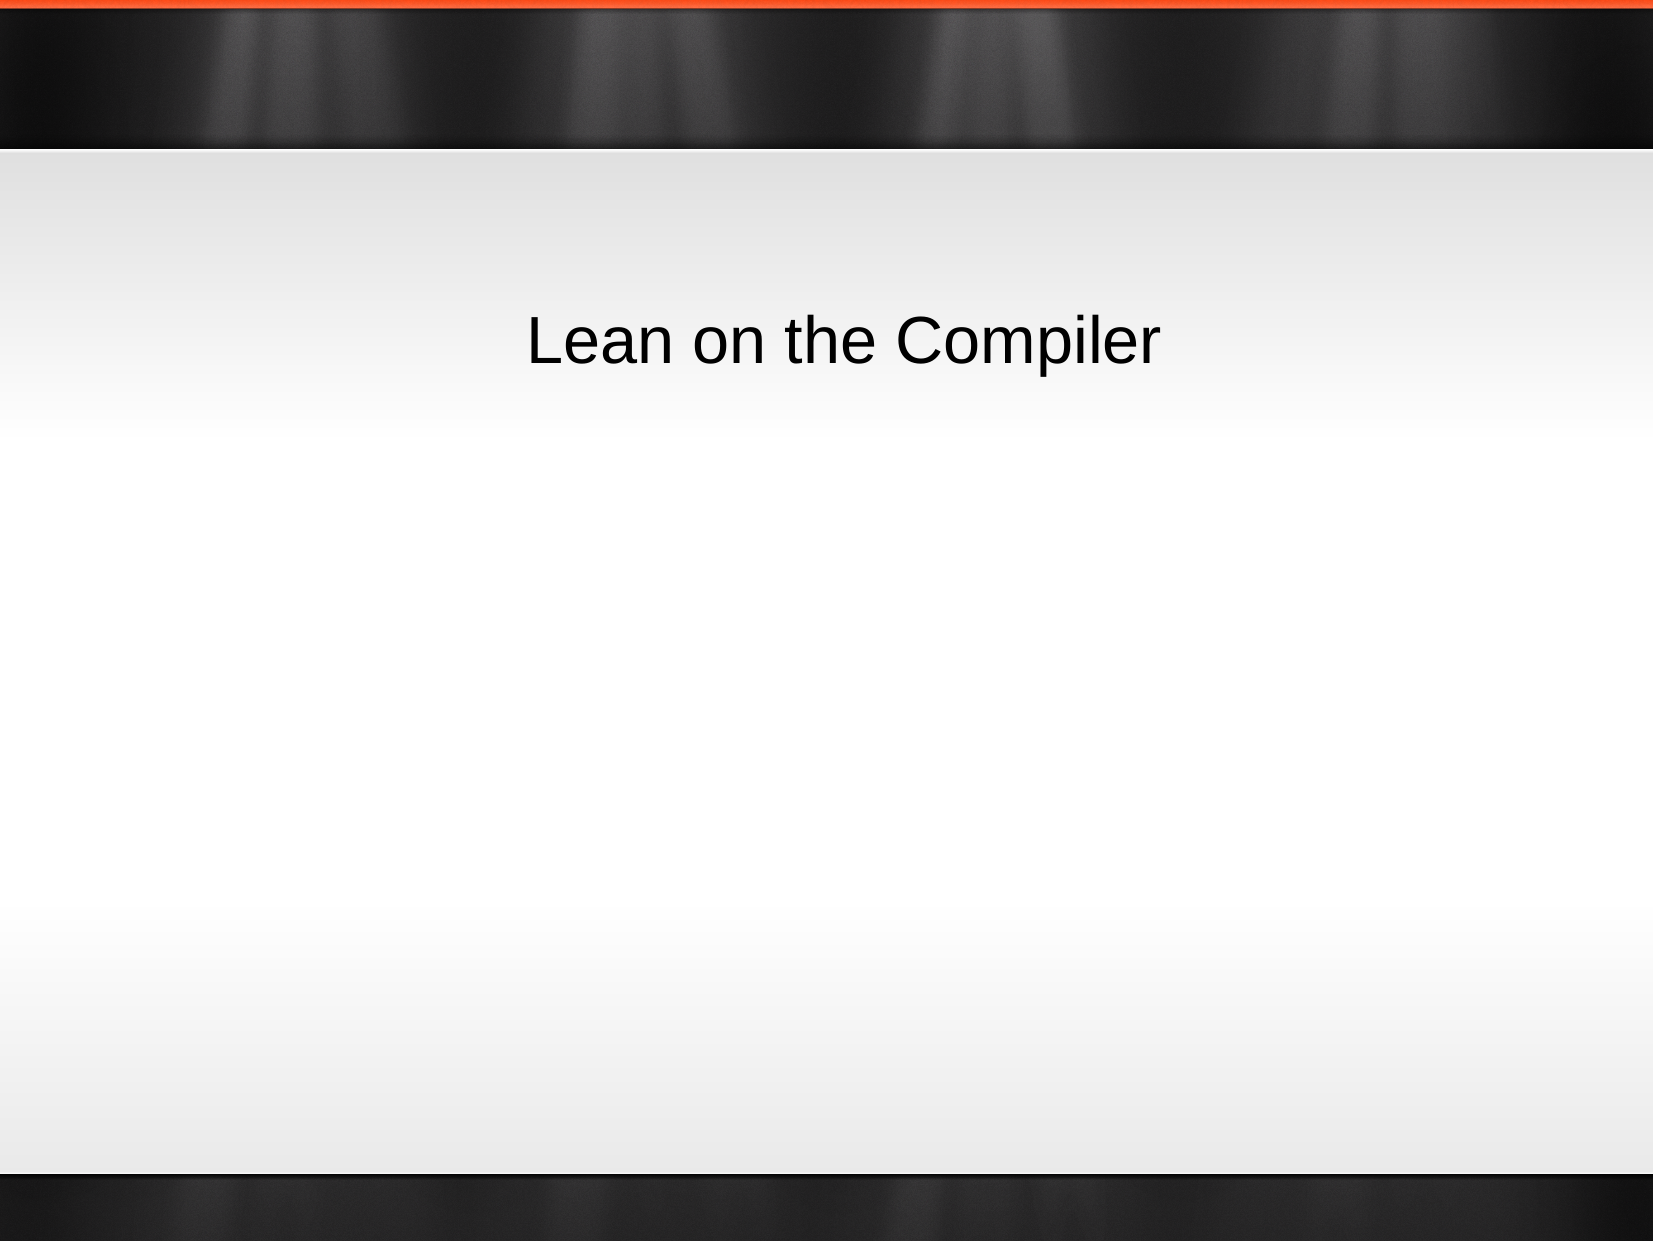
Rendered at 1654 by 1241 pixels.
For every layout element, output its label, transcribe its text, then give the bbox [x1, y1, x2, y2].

picture [0, 0, 1653, 1241]
subtitle Lean on the Compiler [100, 6, 1588, 1125]
